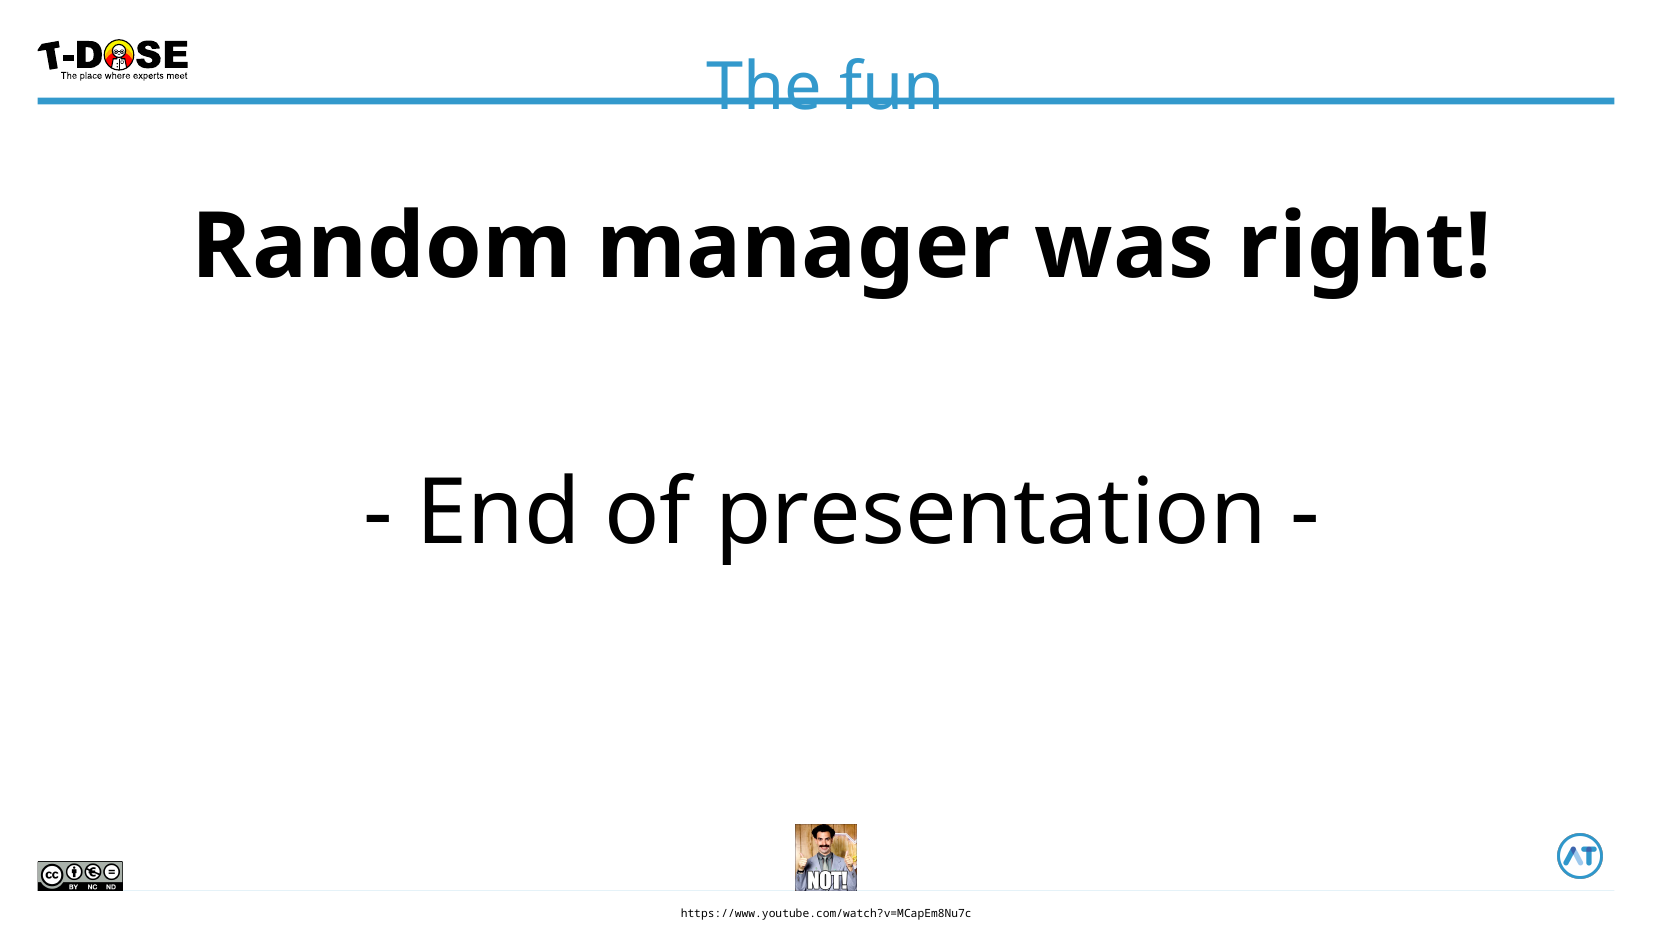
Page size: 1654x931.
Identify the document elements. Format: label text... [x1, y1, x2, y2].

picture [37, 861, 123, 891]
text_box https://www.youtube.com/watch?v=MCapEm8Nu7c [610, 905, 1041, 919]
text_box Random manager was right! [37, 150, 1615, 335]
text_box - End of presentation - [37, 415, 1615, 601]
picture [795, 824, 857, 891]
picture [1557, 833, 1603, 879]
text_box The fun [37, 38, 1615, 106]
